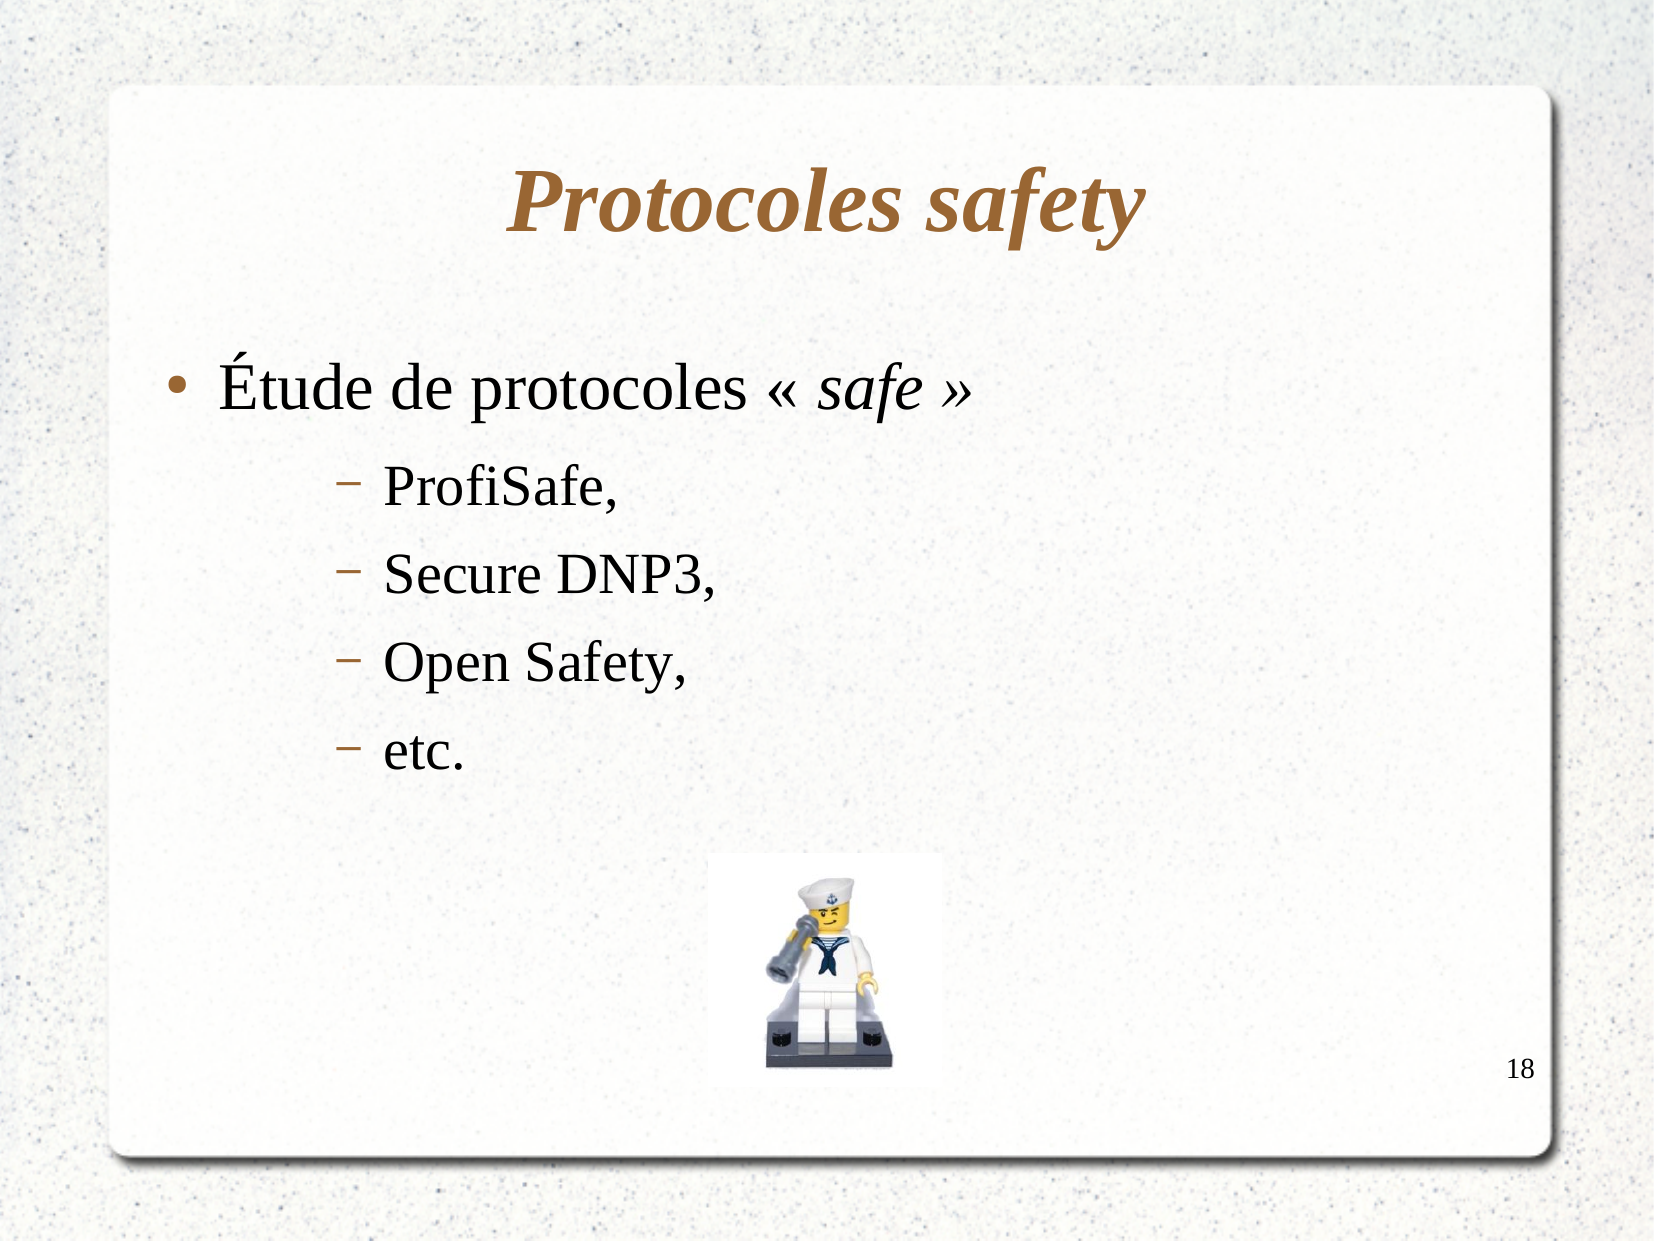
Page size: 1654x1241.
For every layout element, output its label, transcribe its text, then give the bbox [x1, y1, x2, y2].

list Étude de protocoles « safe » ProfiSafe, Secure DNP3, Open Safety, etc. [147, 349, 1506, 783]
title Protocoles safety [118, 96, 1536, 304]
picture [0, 0, 1654, 1241]
